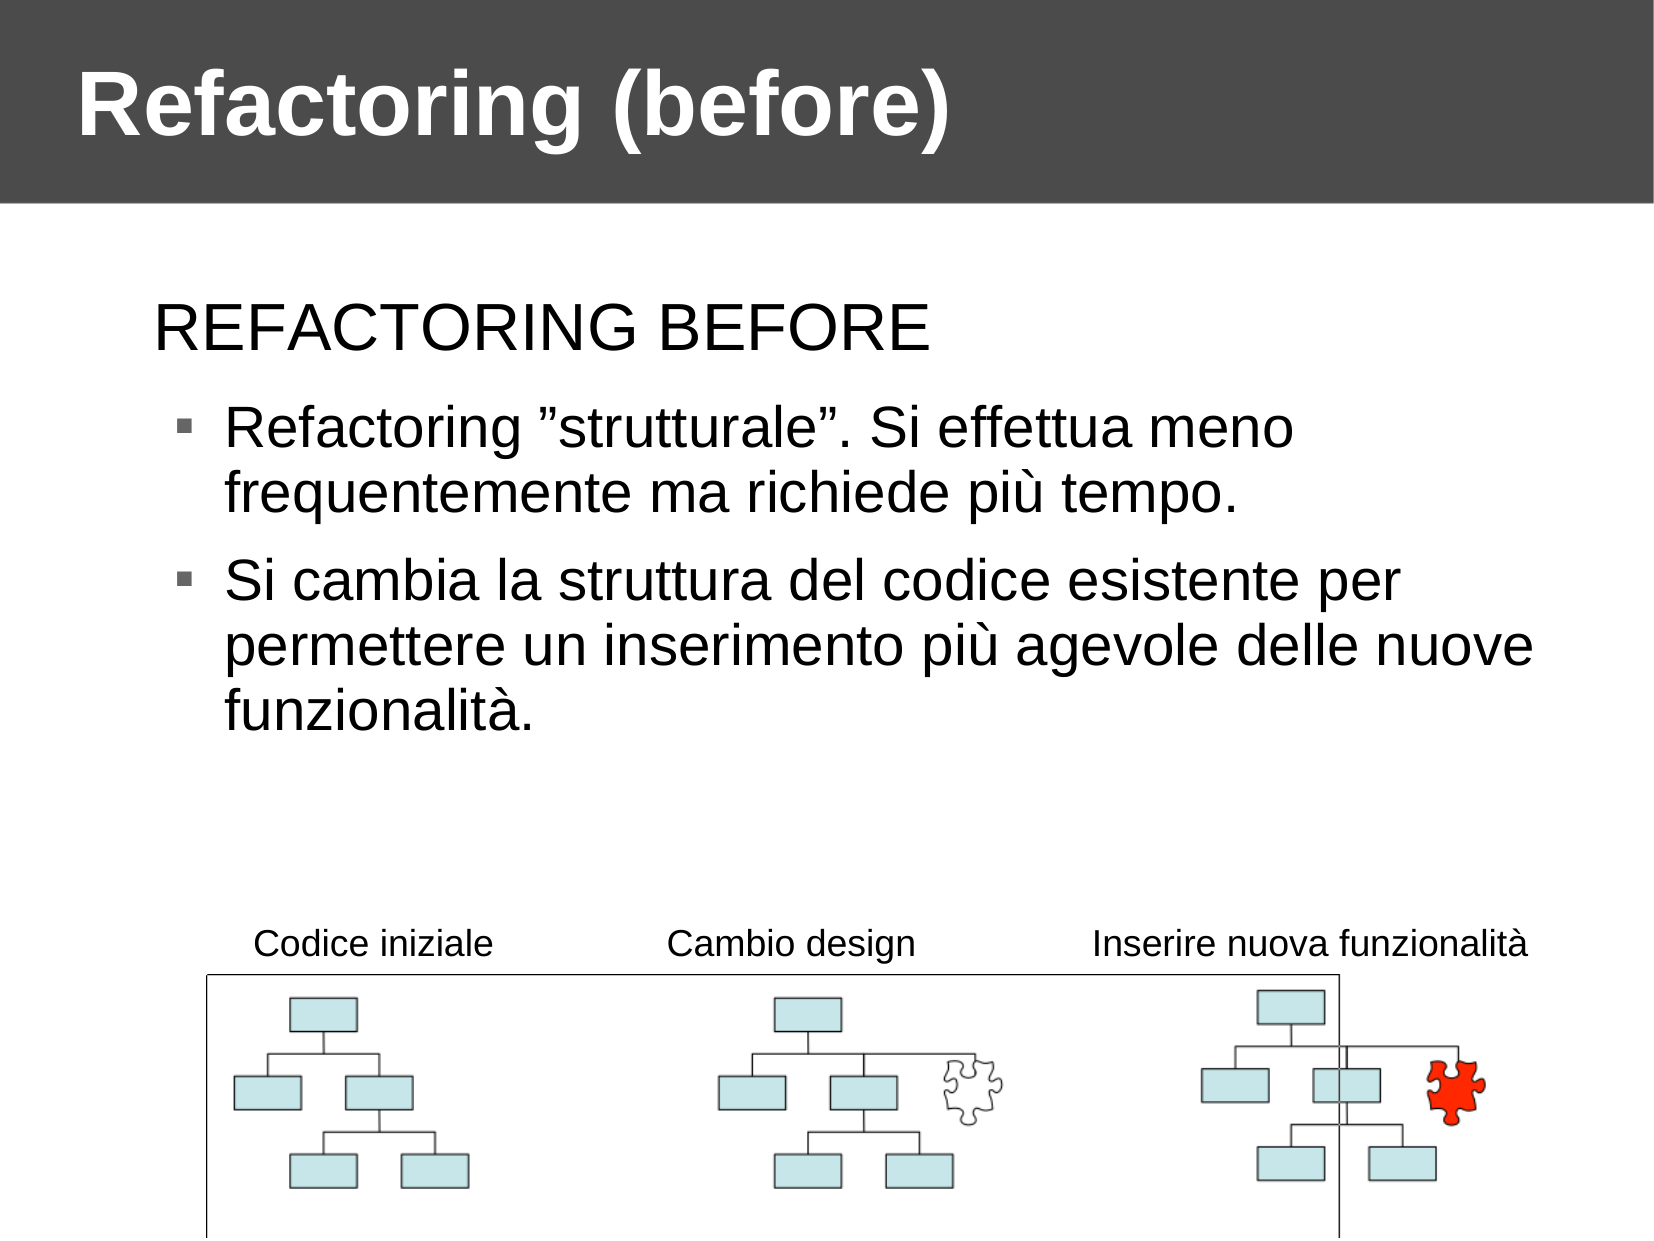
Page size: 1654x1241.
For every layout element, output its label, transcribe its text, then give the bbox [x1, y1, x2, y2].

picture [0, 0, 1654, 1241]
text_box Inserire nuova funzionalità [1077, 915, 1565, 1015]
list REFACTORING BEFORE Refactoring ”strutturale”. Si effettua meno frequentemente ma richiede più tempo. Si cambia la struttura del codice esistente per permettere un inserimento più agevole delle nuove funzionalità. [82, 290, 1571, 1109]
text_box Cambio design [651, 915, 1004, 974]
text_box Codice iniziale [238, 915, 509, 973]
title Refactoring (before) [76, 0, 1565, 208]
